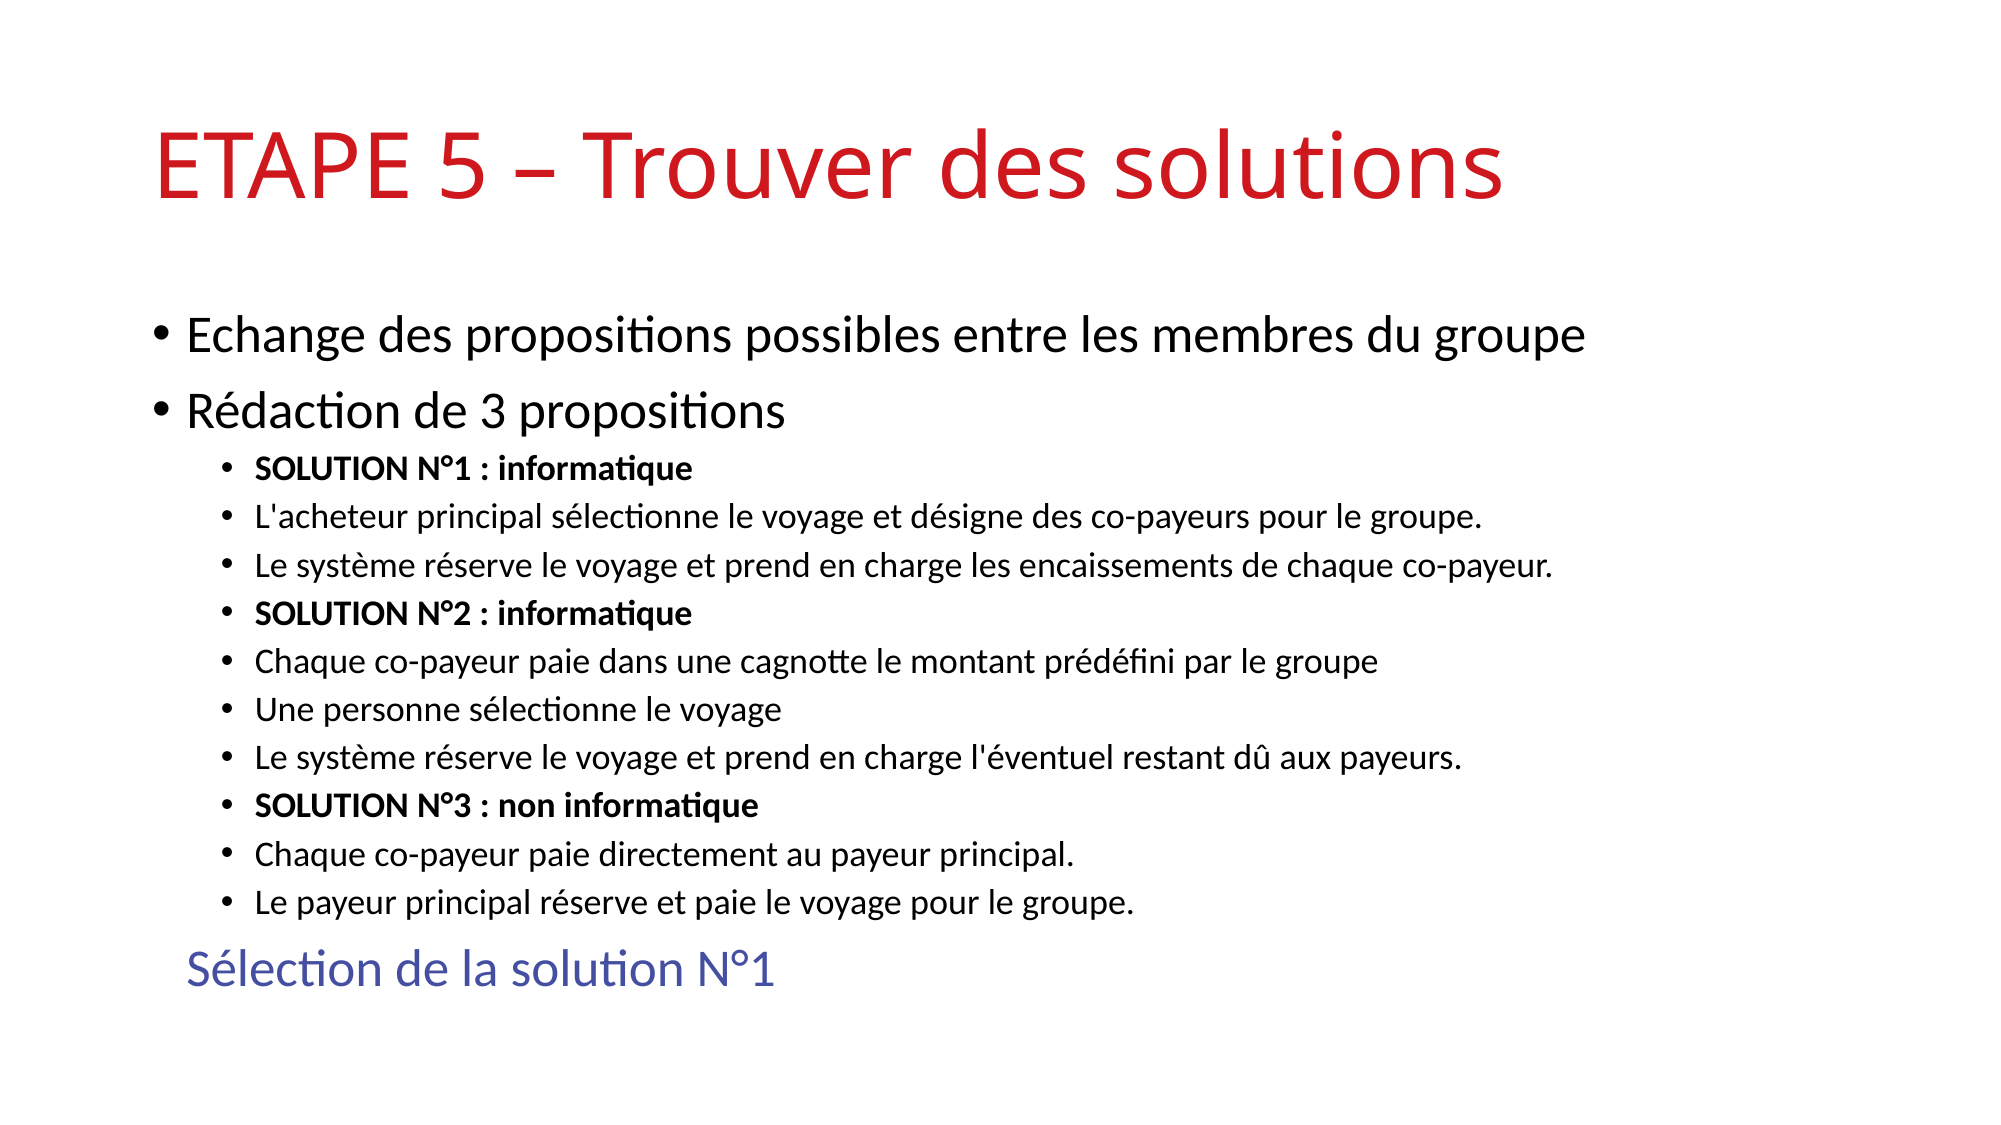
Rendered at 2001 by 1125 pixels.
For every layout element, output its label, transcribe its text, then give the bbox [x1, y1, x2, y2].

list Echange des propositions possibles entre les membres du groupe Rédaction de 3 propositions SOLUTION N°1 : informatique L'acheteur principal sélectionne le voyage et désigne des co-payeurs pour le groupe. Le système réserve le voyage et prend en charge les encaissements de chaque co-payeur. SOLUTION N°2 : informatique Chaque co-payeur paie dans une cagnotte le montant prédéfini par le groupe Une personne sélectionne le voyage Le système réserve le voyage et prend en charge l'éventuel restant dû aux payeurs. SOLUTION N°3 : non informatique Chaque co-payeur paie directement au payeur principal. Le payeur principal réserve et paie le voyage pour le groupe. Sélection de la solution N°1 [137, 299, 1863, 1014]
title ETAPE 5 – Trouver des solutions [137, 59, 1863, 278]
